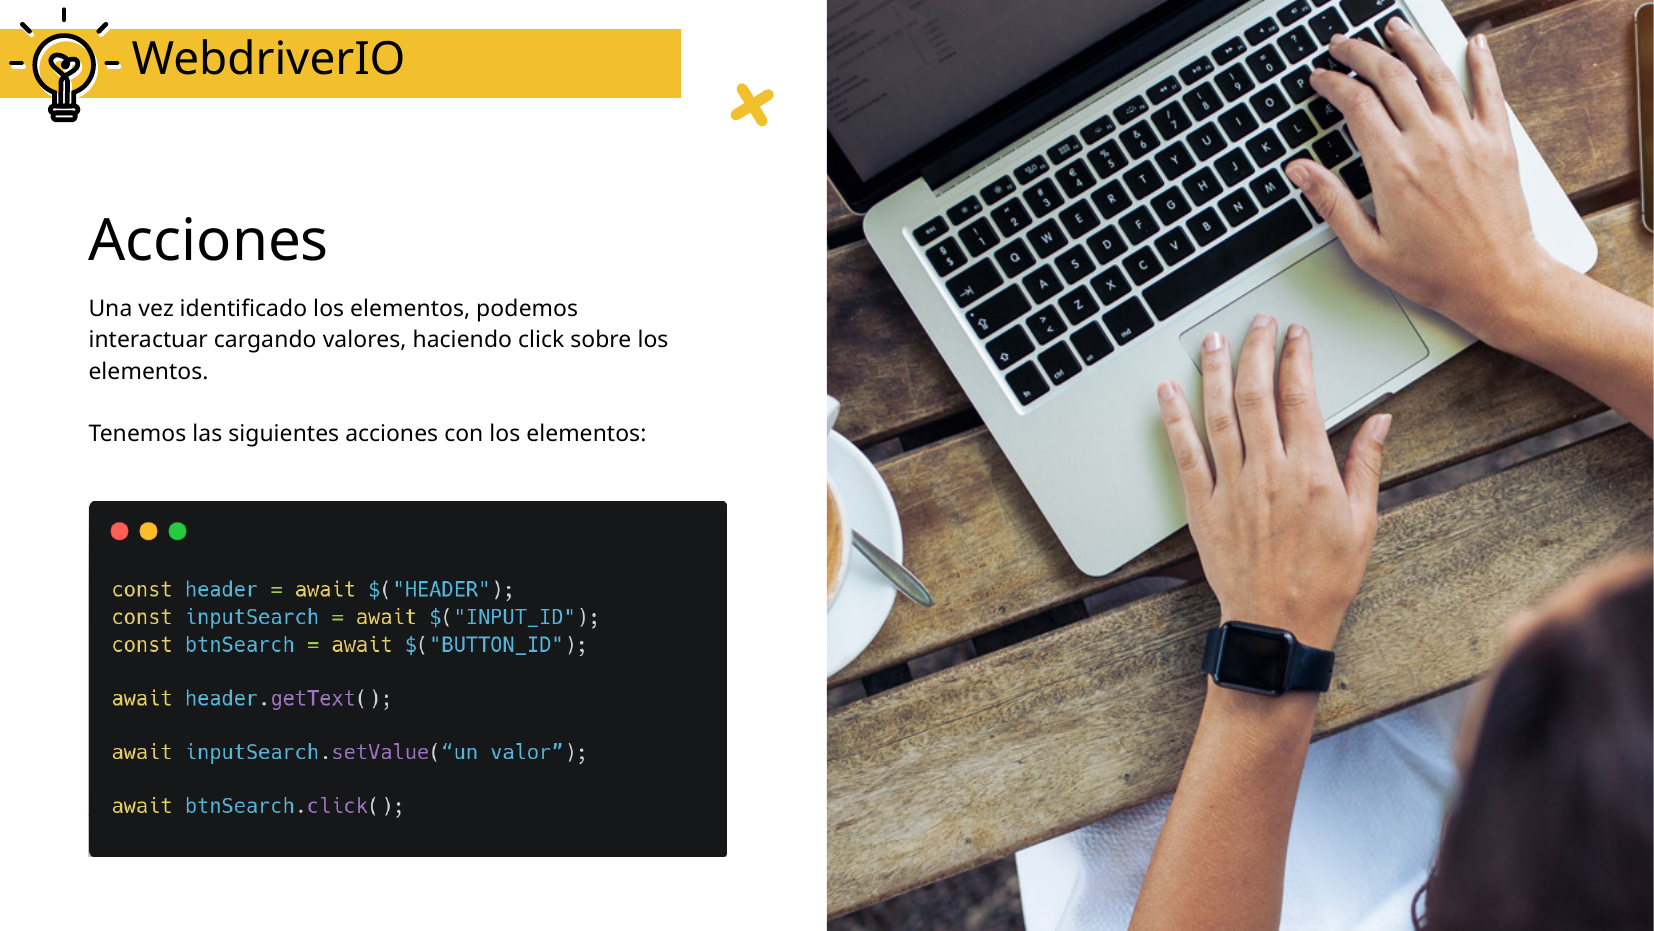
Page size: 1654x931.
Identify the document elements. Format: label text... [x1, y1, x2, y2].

picture [826, 0, 1654, 931]
title Acciones [88, 193, 780, 282]
text_box Una vez identificado los elementos, podemos interactuar cargando valores, haciendo click sobre los elementos. Tenemos las siguientes acciones con los elementos: [88, 292, 680, 501]
picture [88, 501, 727, 857]
title WebdriverIO [131, 16, 578, 97]
